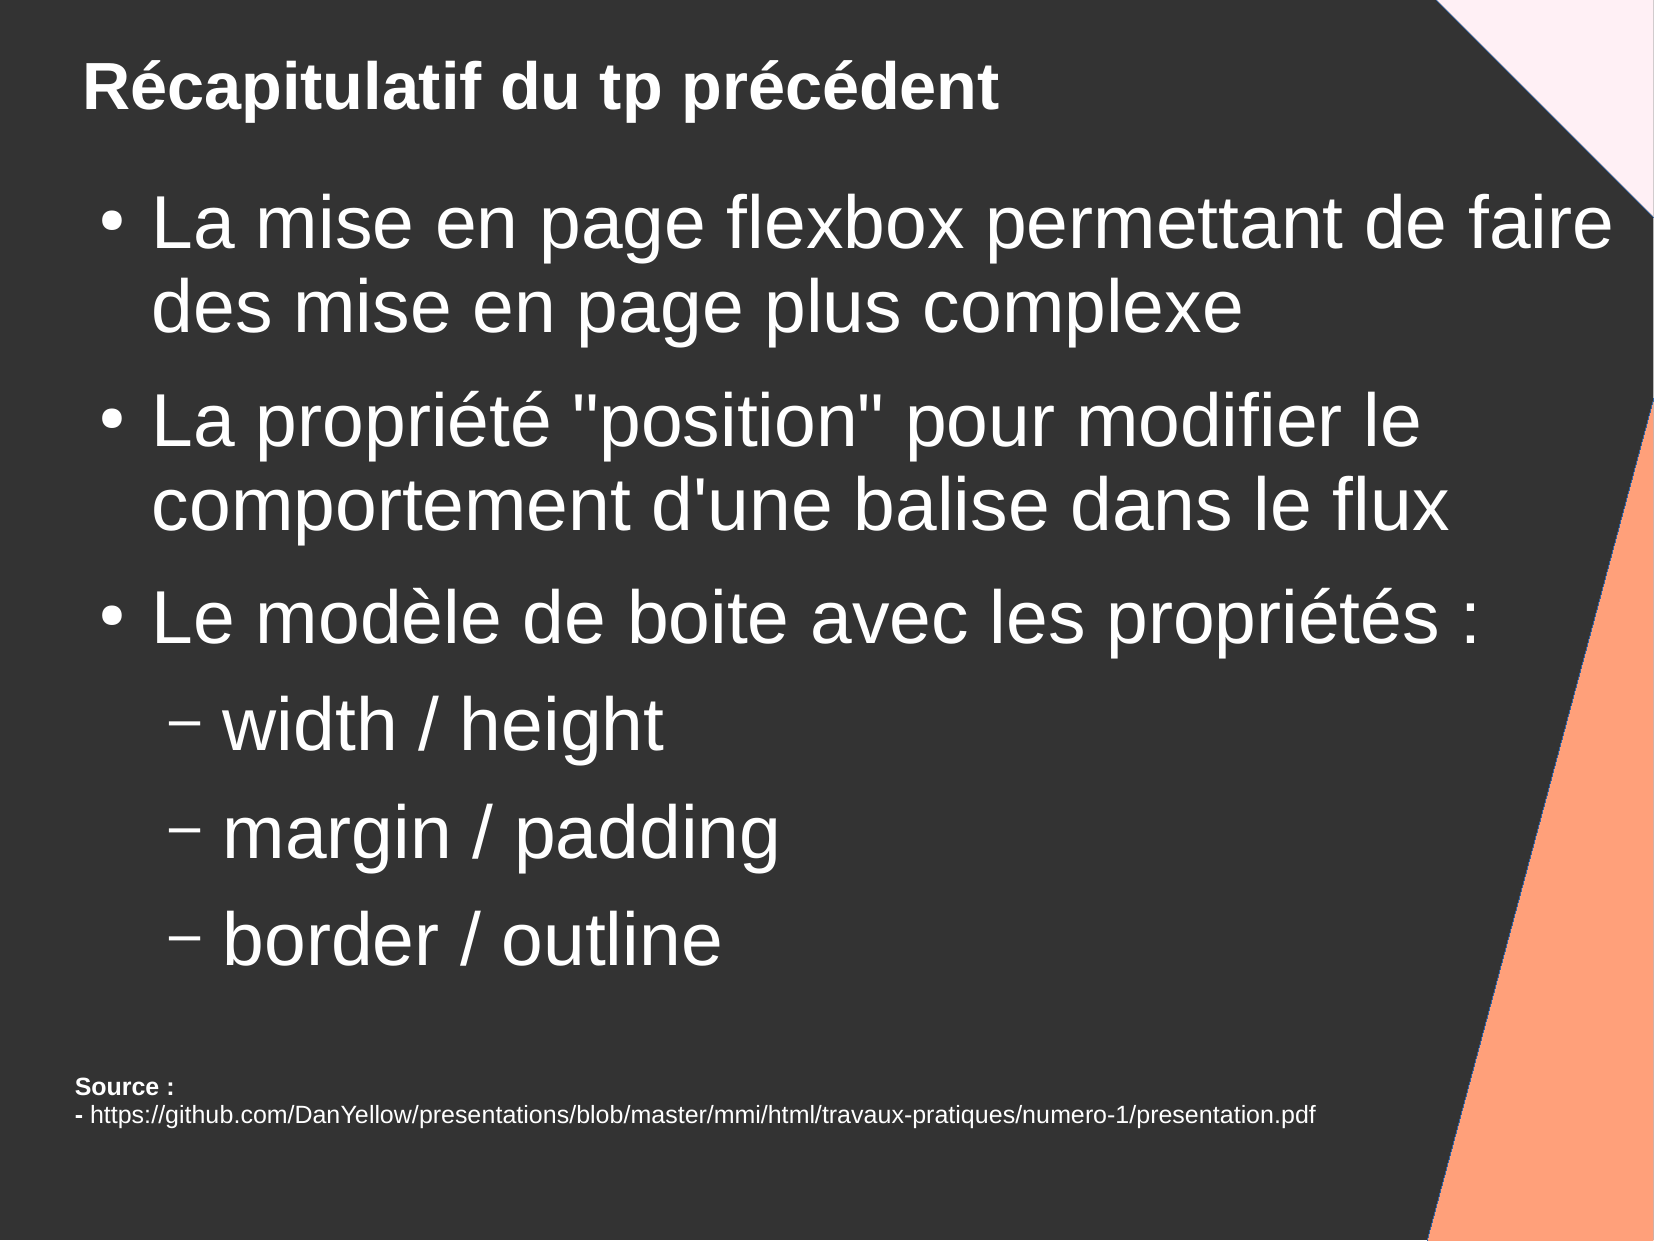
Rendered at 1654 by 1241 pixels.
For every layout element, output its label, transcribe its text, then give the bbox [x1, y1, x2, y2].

list La mise en page flexbox permettant de faire des mise en page plus complexe La propriété "position" pour modifier le comportement d'une balise dans le flux Le modèle de boite avec les propriétés : width / height margin / padding border / outline [80, 180, 1620, 1028]
title Récapitulatif du tp précédent [82, 49, 1571, 162]
text_box Source : - https://github.com/DanYellow/presentations/blob/master/mmi/html/travaux-pratiques/numero-1/presentation.pdf [60, 1064, 1382, 1241]
text_box [1427, 397, 1654, 1241]
text_box [1436, 0, 1654, 218]
